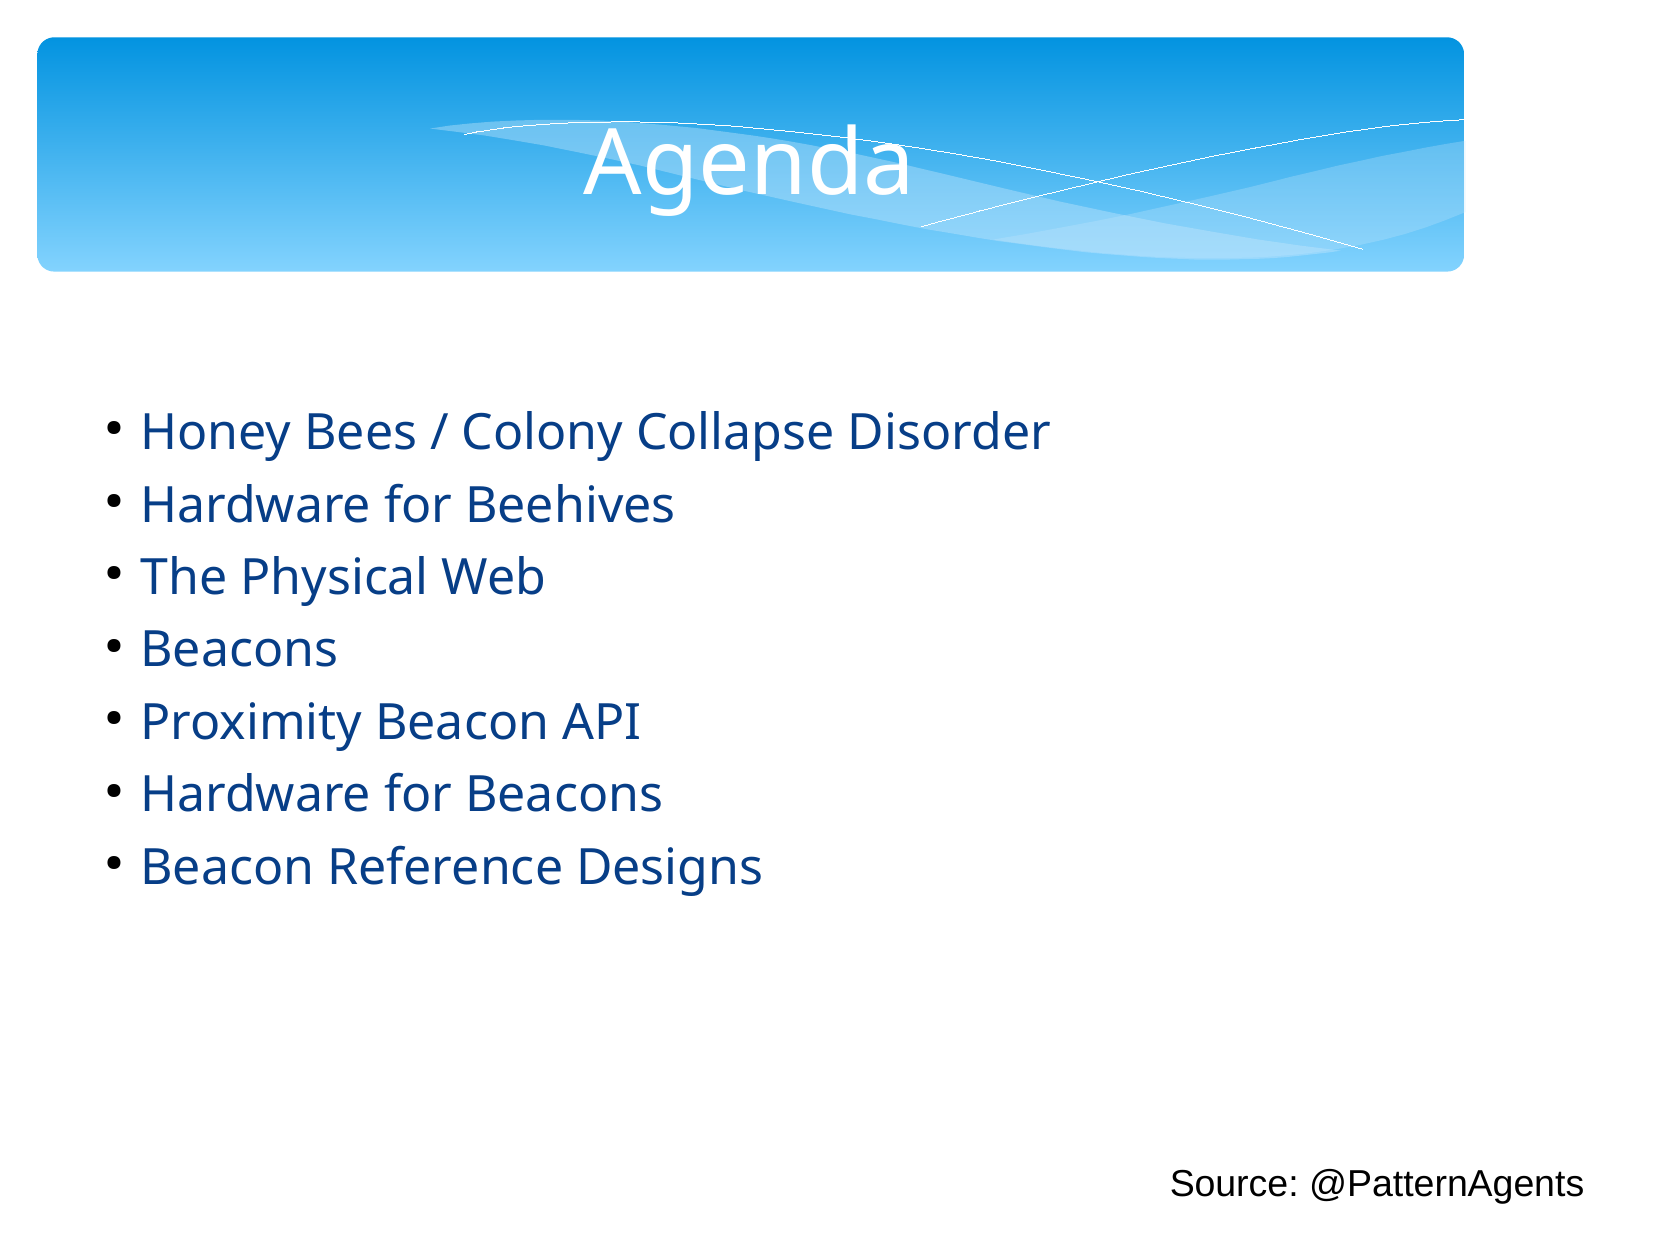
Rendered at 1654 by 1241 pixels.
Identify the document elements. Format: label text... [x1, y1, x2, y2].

title Agenda [74, 55, 1425, 261]
text_box Source: @PatternAgents [1155, 1155, 1636, 1216]
subtitle Honey Bees / Colony Collapse Disorder Hardware for Beehives The Physical Web Beacons Proximity Beacon API Hardware for Beacons Beacon Reference Designs [105, 291, 1501, 931]
